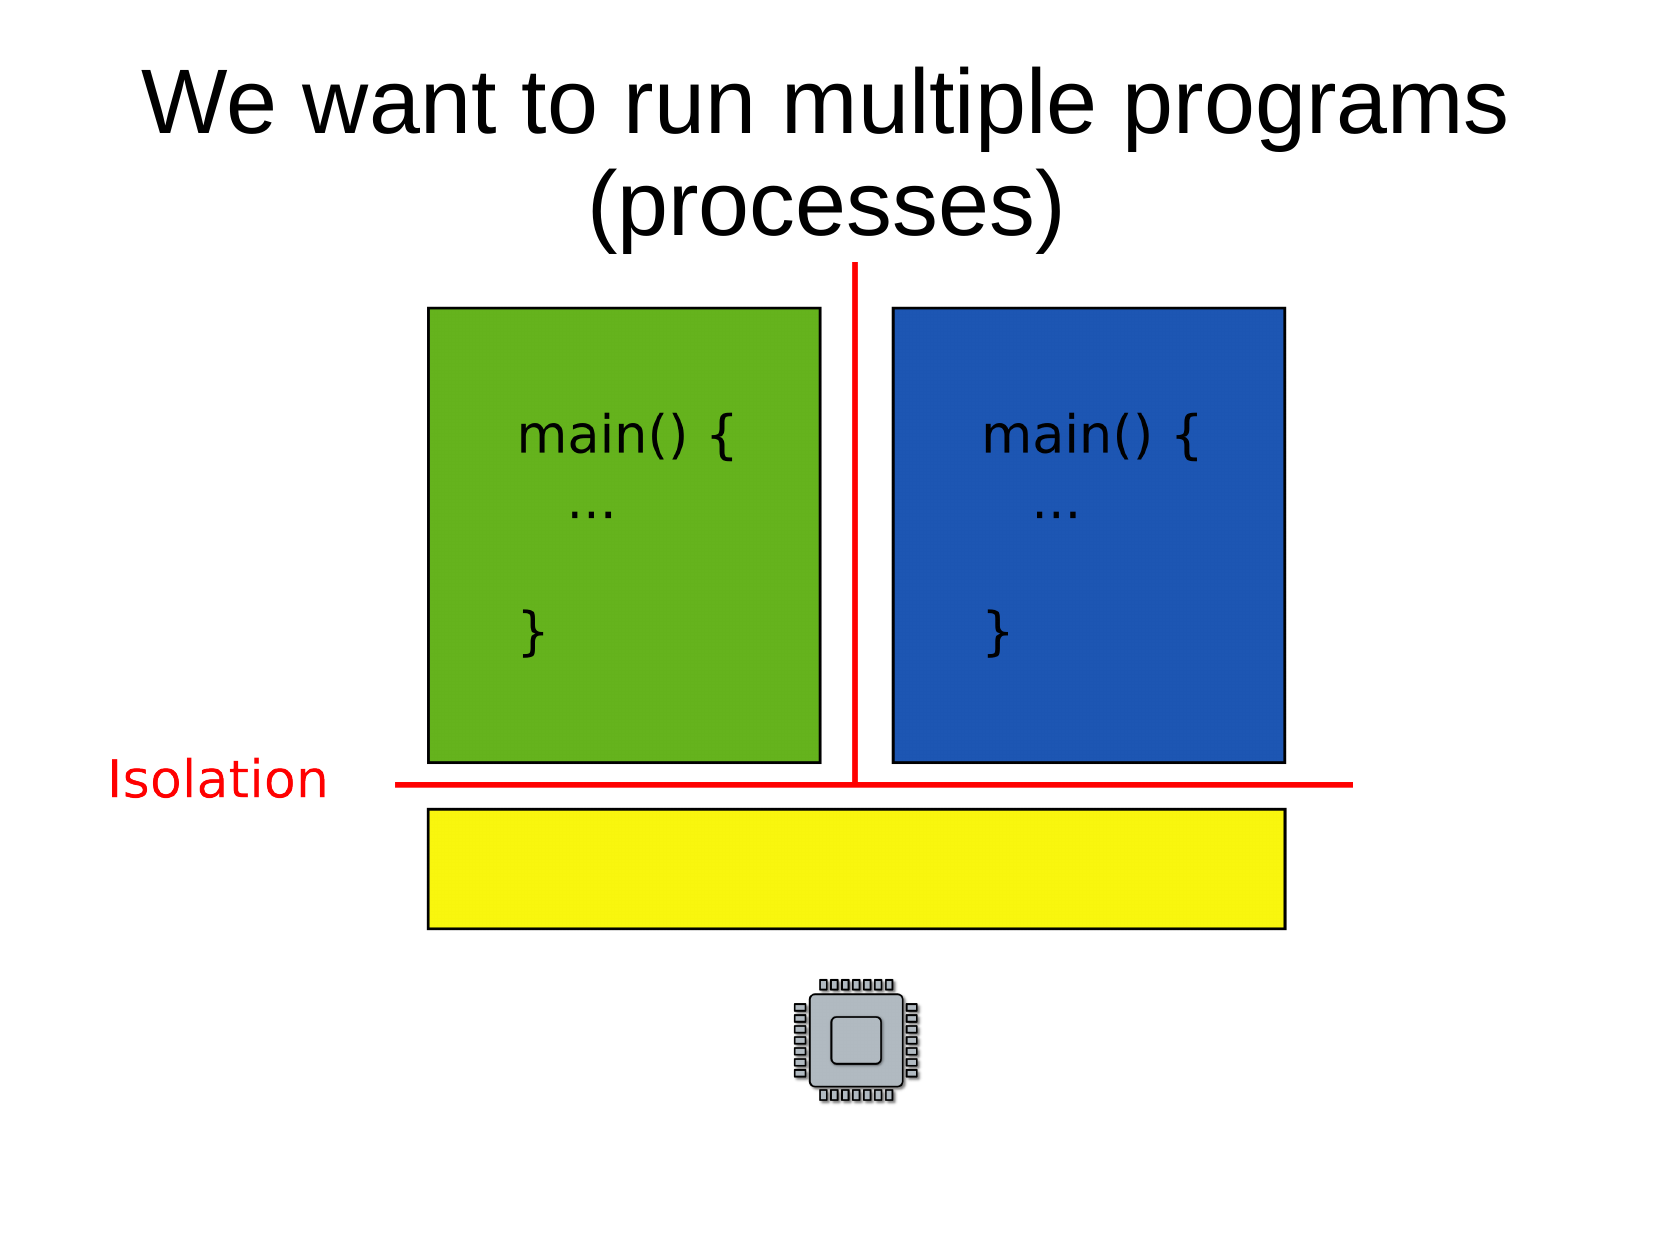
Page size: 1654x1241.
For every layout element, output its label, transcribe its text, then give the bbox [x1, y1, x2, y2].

picture [112, 262, 1353, 1114]
title We want to run multiple programs (processes) [82, 49, 1571, 257]
